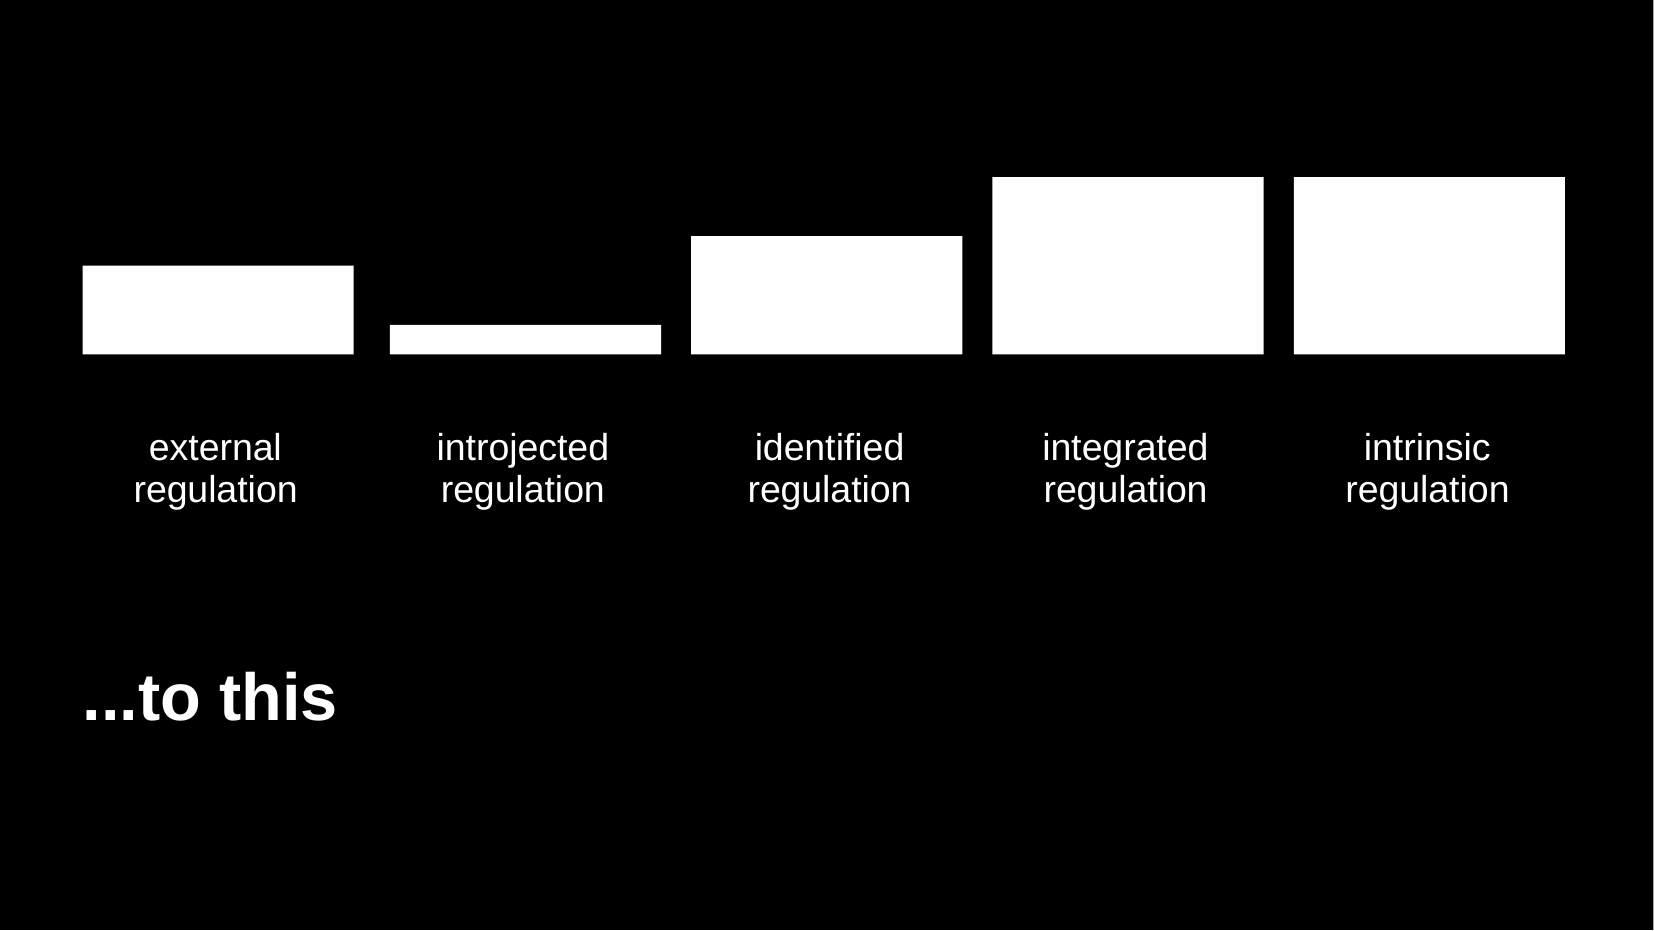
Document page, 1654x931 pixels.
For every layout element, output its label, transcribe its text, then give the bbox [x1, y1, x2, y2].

list identified regulation [696, 405, 963, 532]
text_box [691, 236, 963, 355]
title ...to this [82, 620, 1571, 776]
list integrated regulation [992, 405, 1259, 532]
text_box [1293, 177, 1565, 355]
text_box [389, 324, 662, 355]
text_box [992, 177, 1264, 355]
list intrinsic regulation [1294, 405, 1561, 532]
list external regulation [82, 405, 349, 532]
list introjected regulation [390, 405, 656, 532]
text_box [82, 265, 354, 355]
